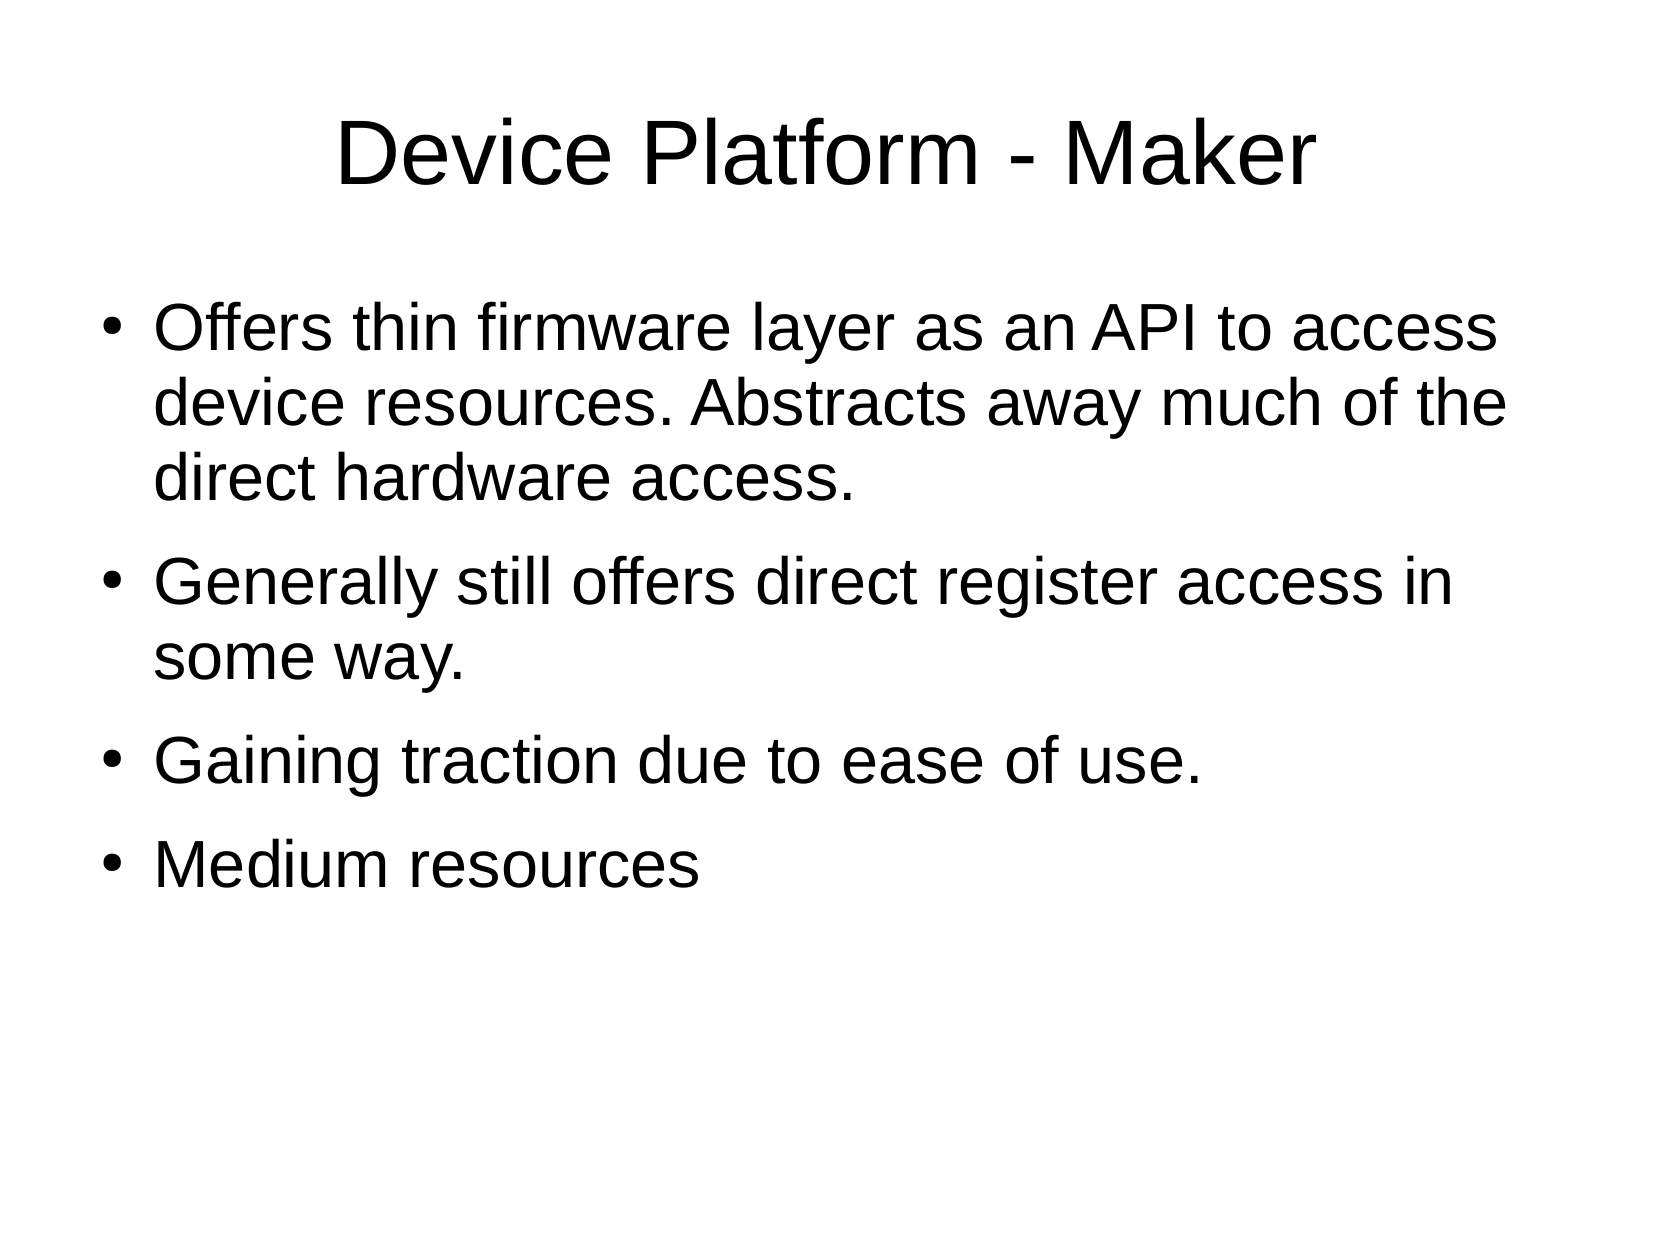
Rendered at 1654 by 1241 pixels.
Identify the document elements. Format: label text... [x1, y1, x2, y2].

list Offers thin firmware layer as an API to access device resources. Abstracts away much of the direct hardware access. Generally still offers direct register access in some way. Gaining traction due to ease of use. Medium resources [82, 290, 1571, 1010]
title Device Platform - Maker [82, 49, 1571, 257]
